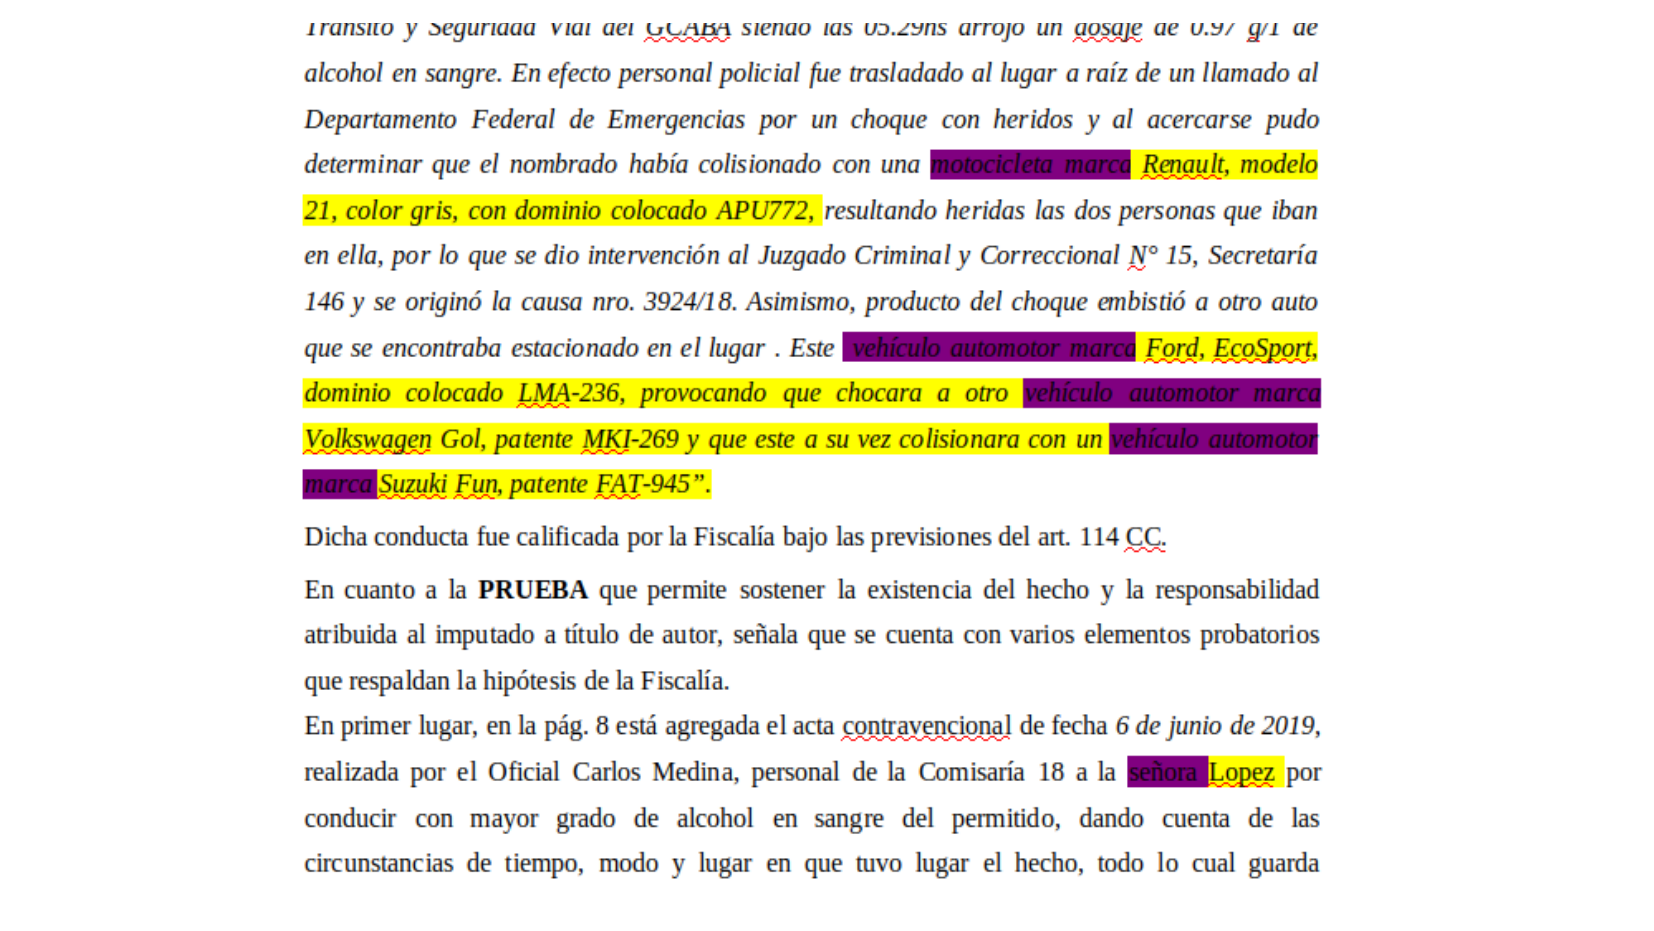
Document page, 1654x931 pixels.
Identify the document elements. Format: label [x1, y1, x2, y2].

picture [248, 23, 1347, 892]
